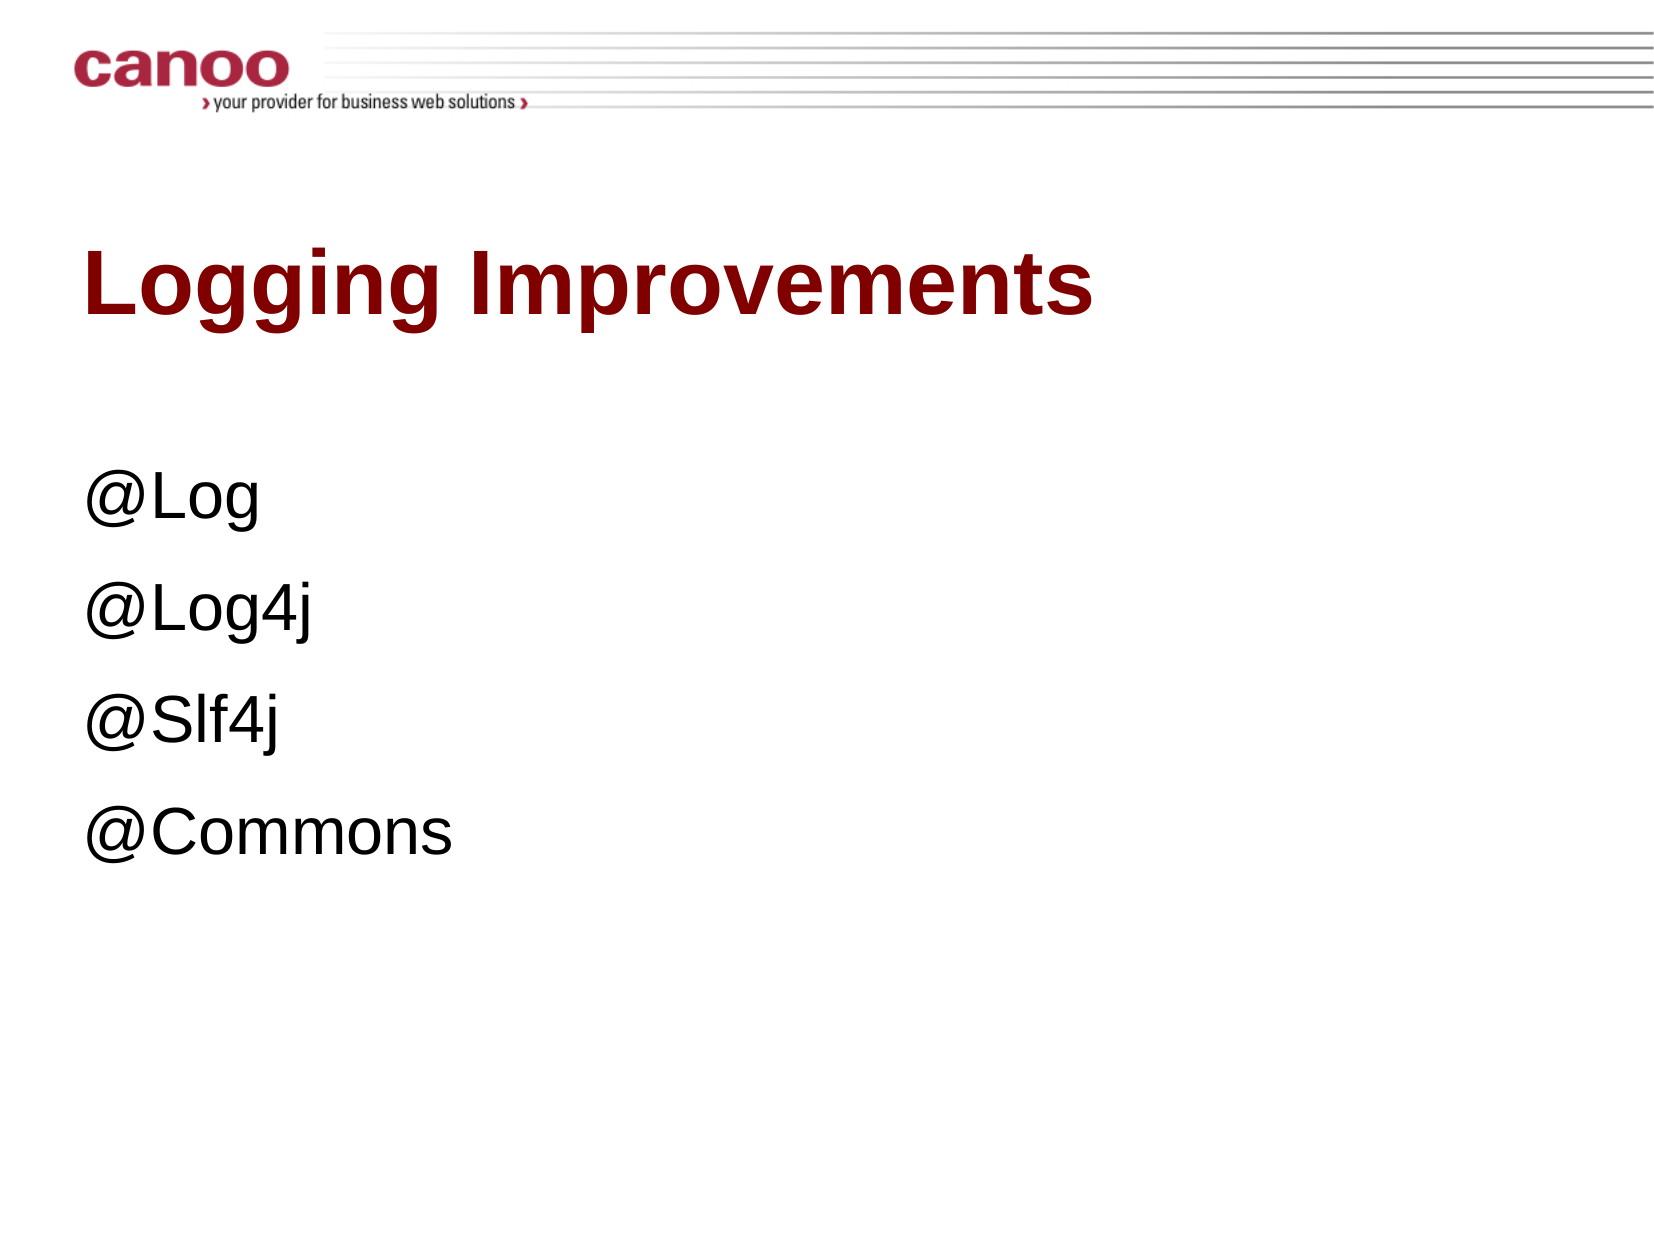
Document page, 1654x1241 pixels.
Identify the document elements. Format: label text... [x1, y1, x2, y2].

picture [0, 0, 1654, 166]
subtitle @Log @Log4j @Slf4j @Commons [82, 420, 1571, 1164]
title Logging Improvements [82, 179, 1571, 387]
